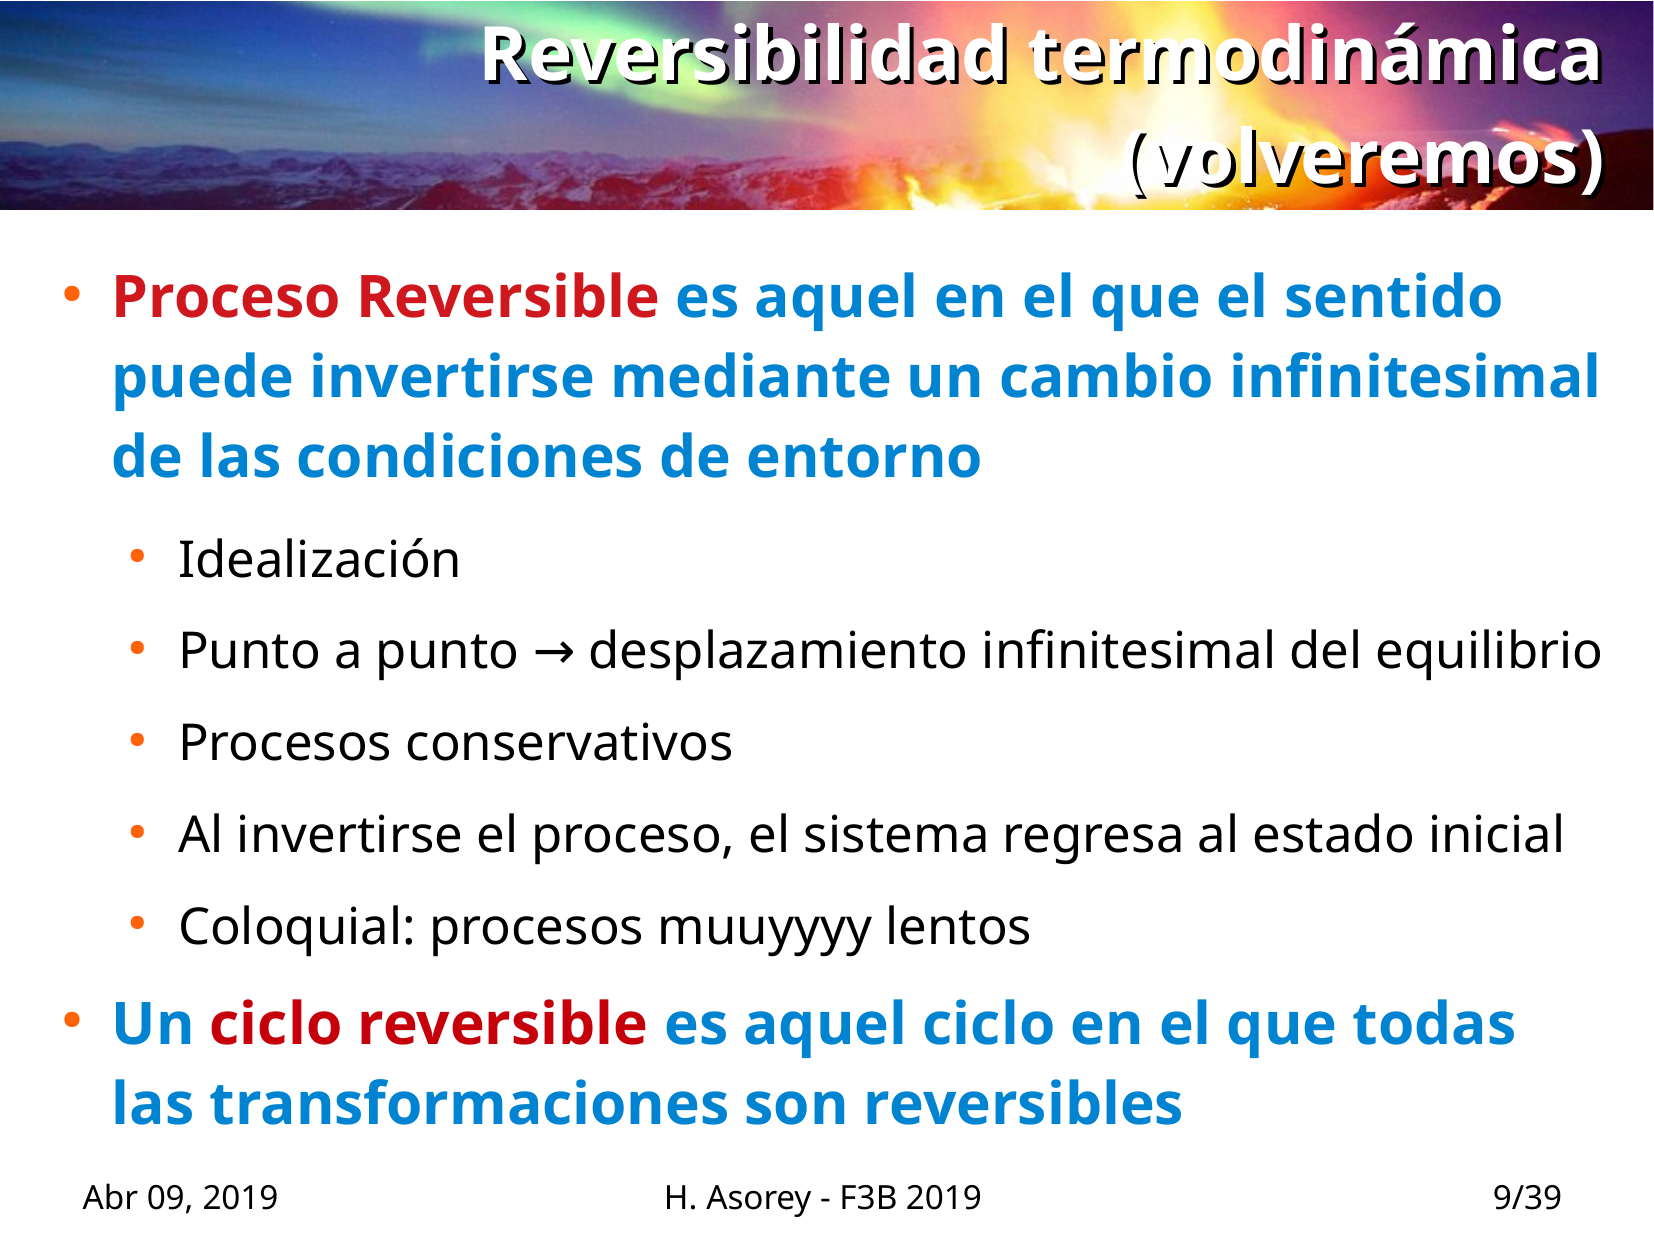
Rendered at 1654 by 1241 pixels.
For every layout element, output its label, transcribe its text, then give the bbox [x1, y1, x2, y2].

list Proceso Reversible es aquel en el que el sentido puede invertirse mediante un cambio infinitesimal de las condiciones de entorno Idealización Punto a punto → desplazamiento infinitesimal del equilibrio Procesos conservativos Al invertirse el proceso, el sistema regresa al estado inicial Coloquial: procesos muuyyyy lentos Un ciclo reversible es aquel ciclo en el que todas las transformaciones son reversibles [45, 255, 1606, 1156]
title Reversibilidad termodinámica (volveremos) [45, 15, 1606, 191]
picture [0, 1, 1654, 210]
